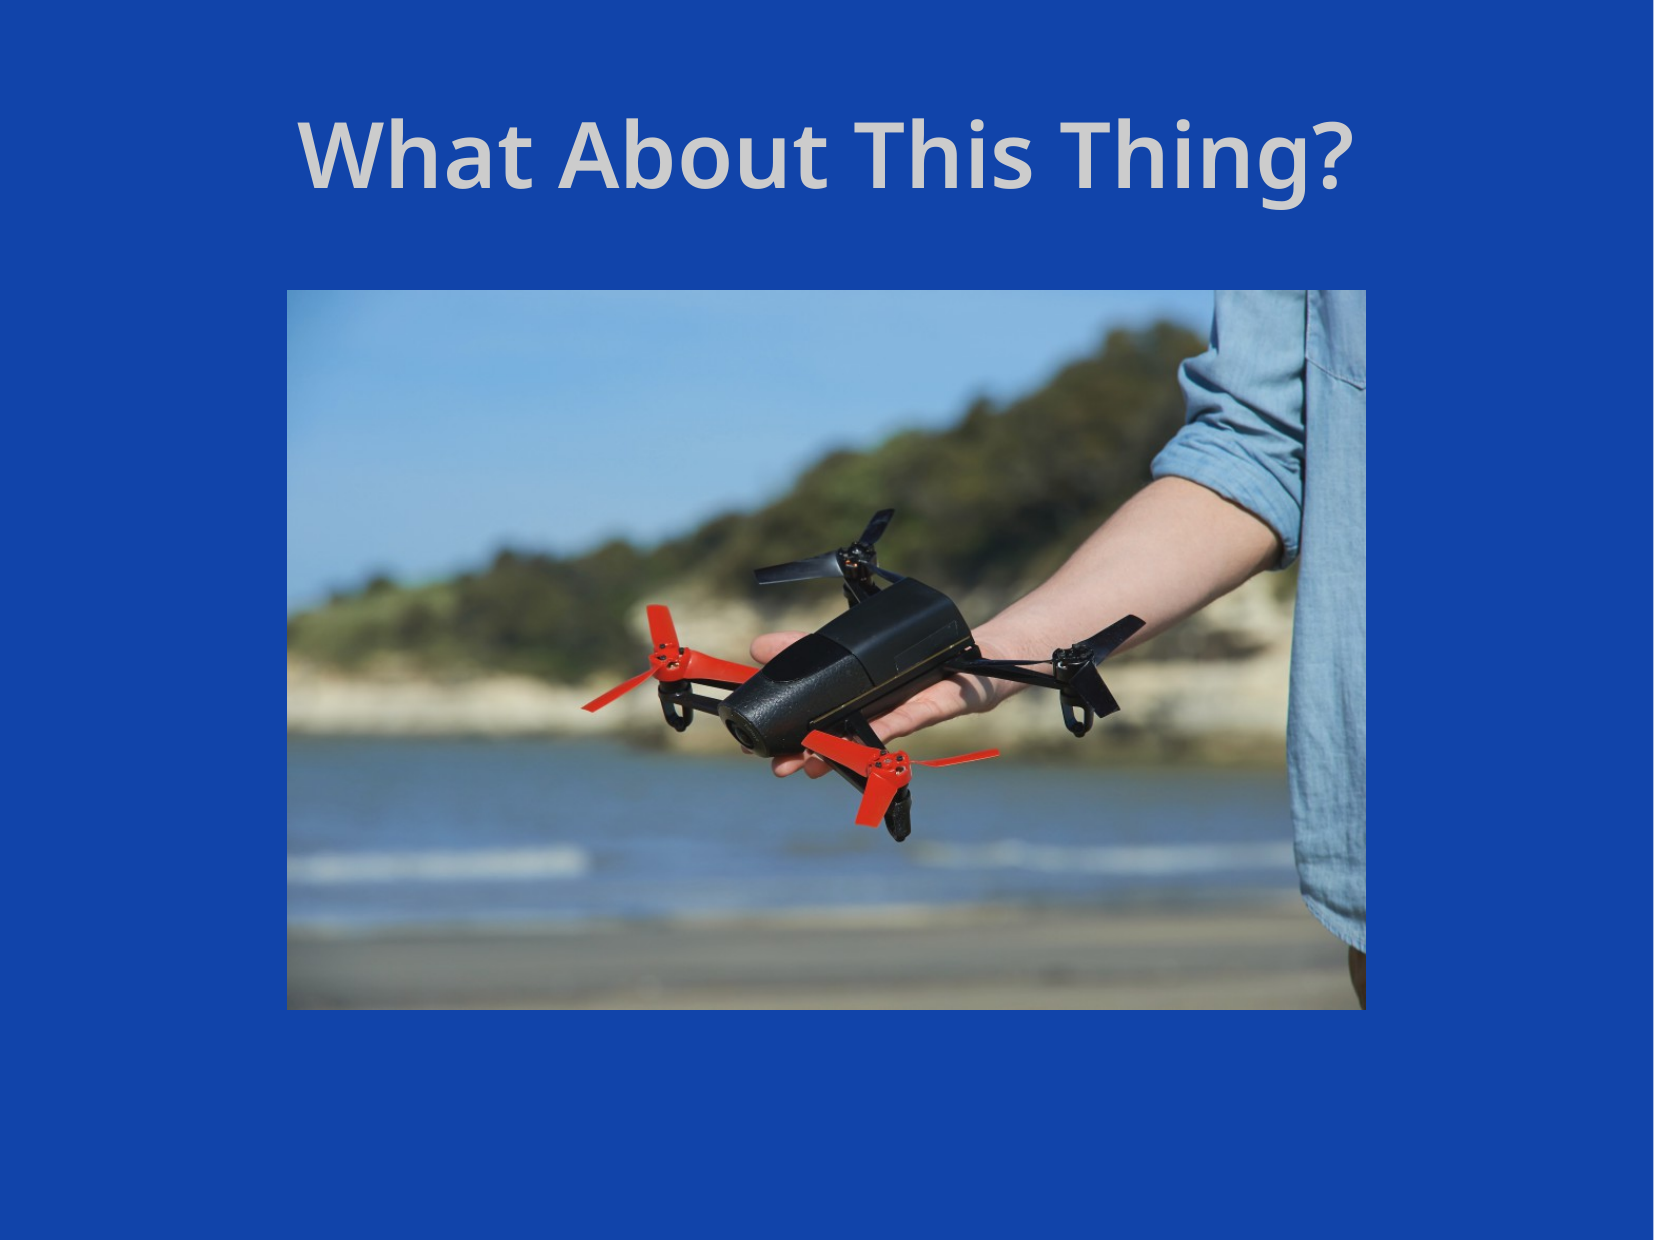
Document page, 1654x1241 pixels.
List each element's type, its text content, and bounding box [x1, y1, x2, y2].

picture [287, 290, 1366, 1010]
title What About This Thing? [82, 49, 1571, 257]
